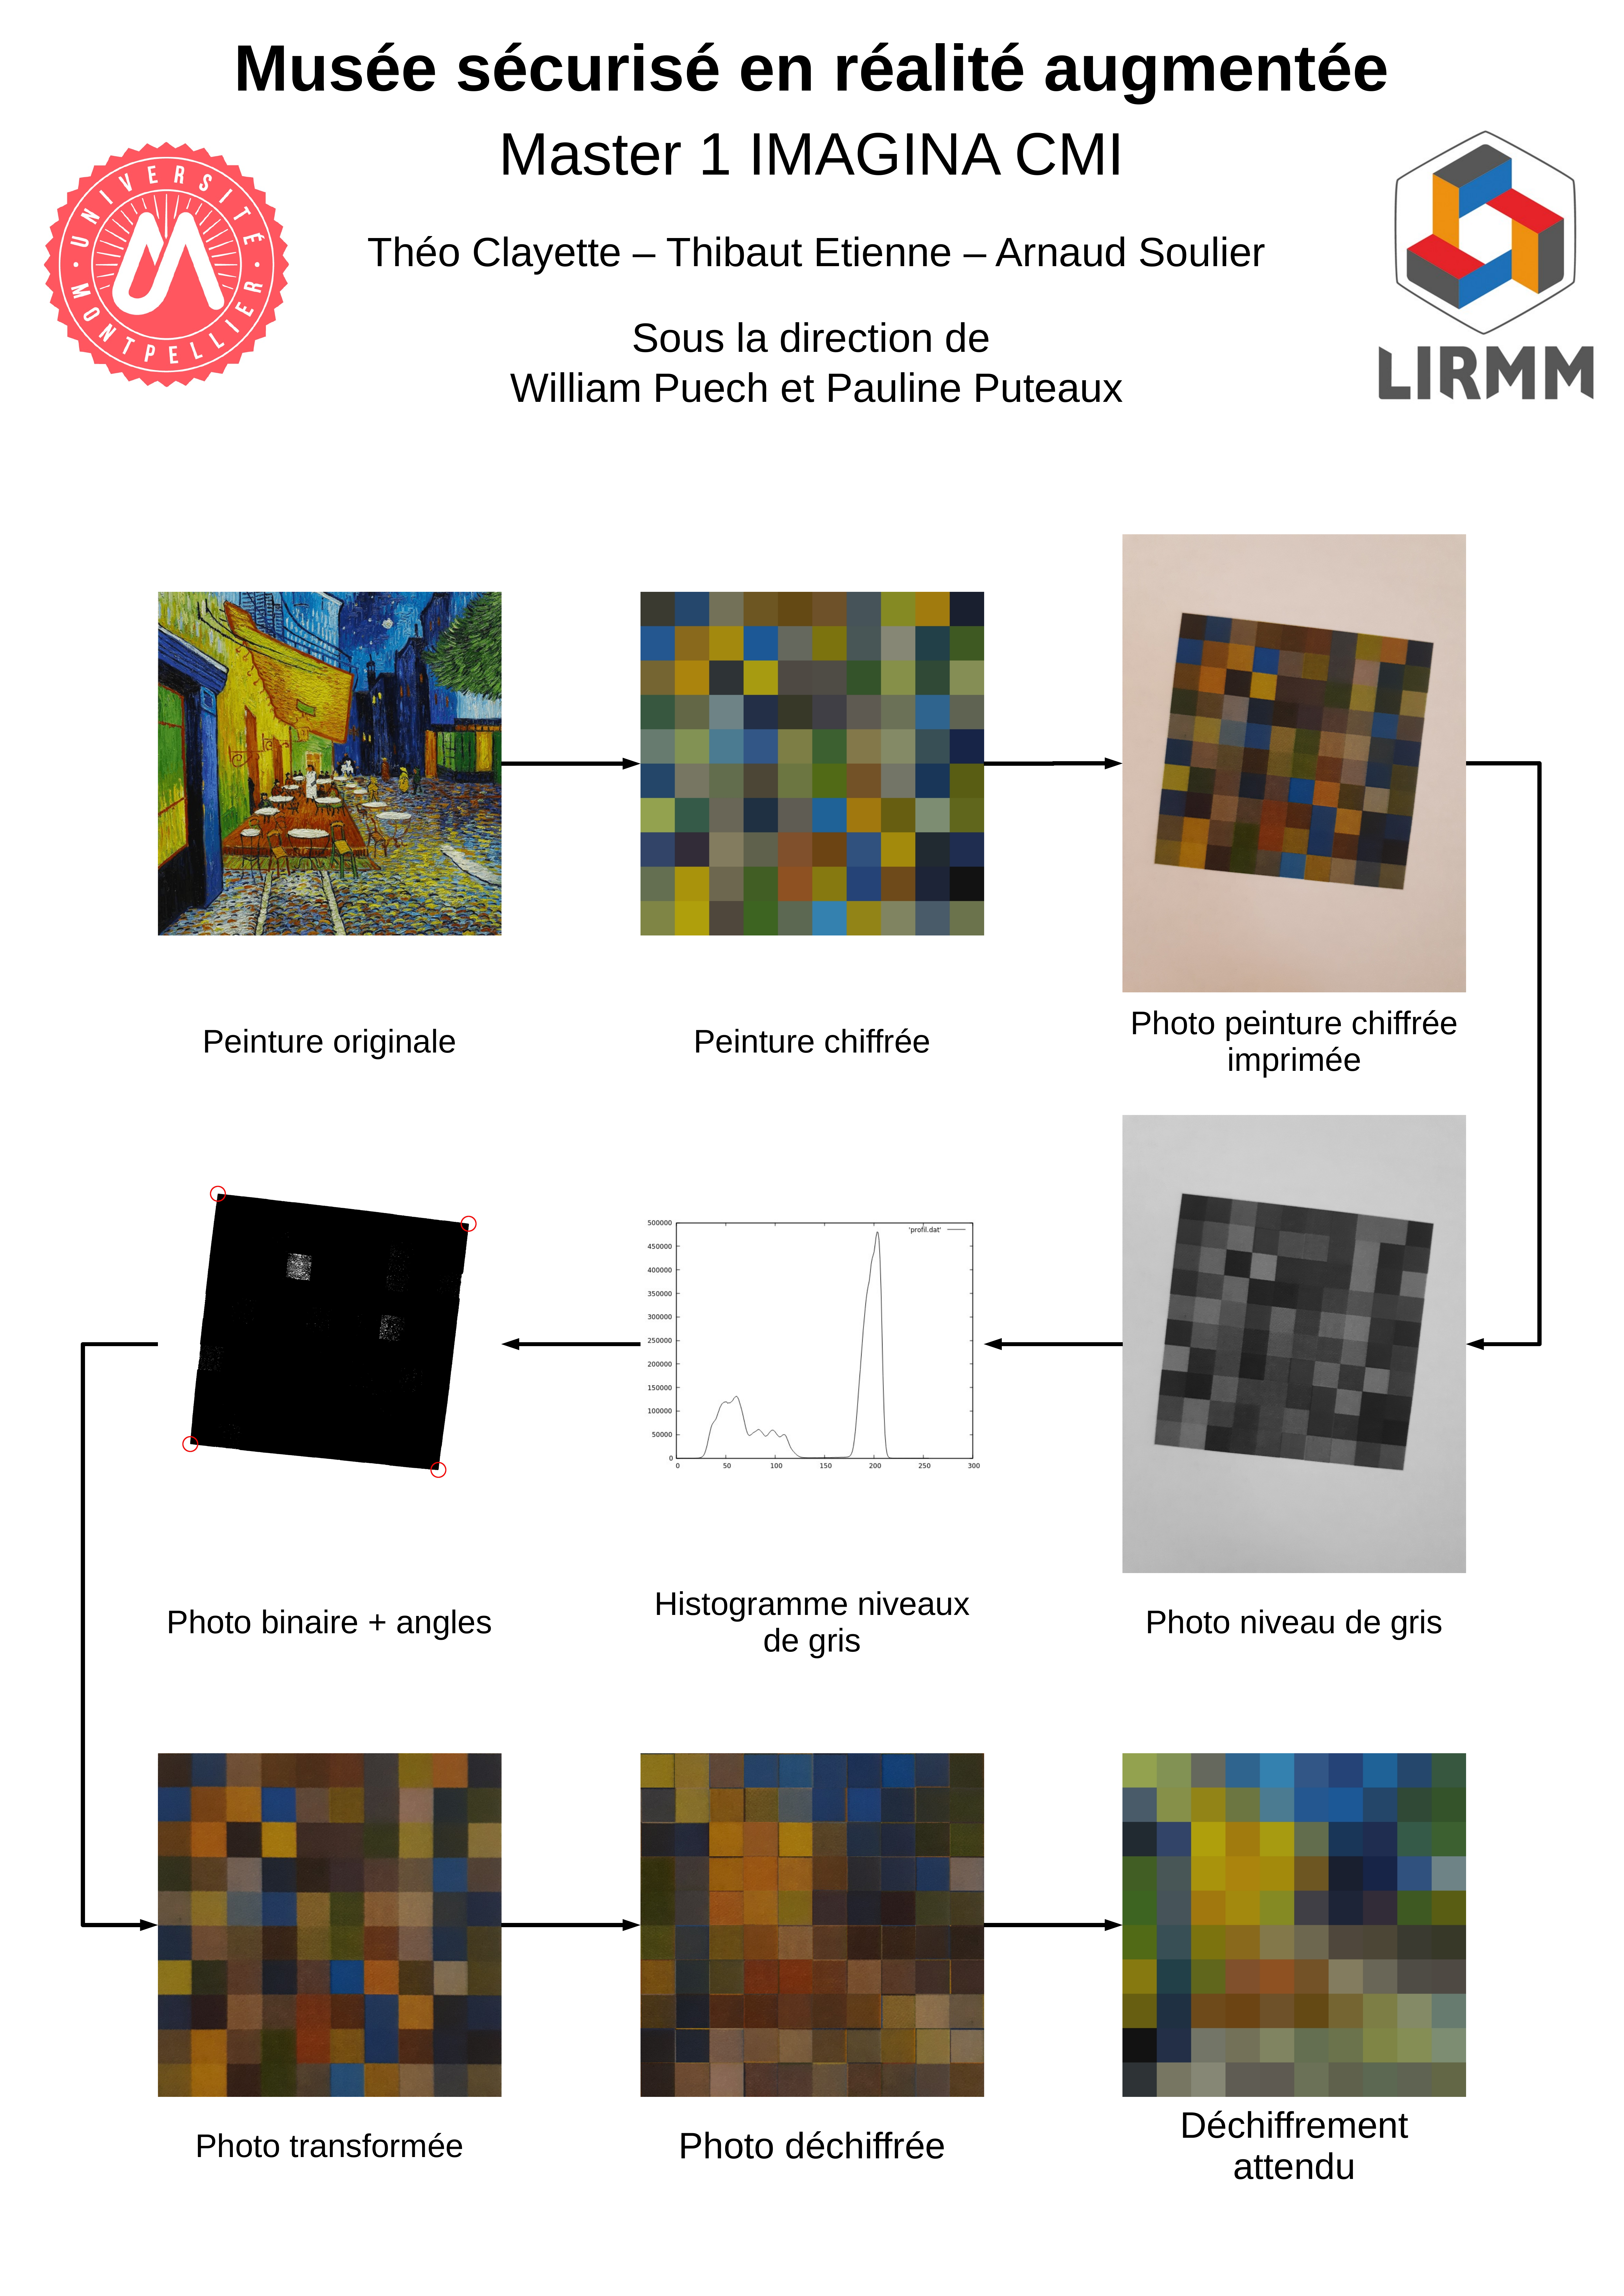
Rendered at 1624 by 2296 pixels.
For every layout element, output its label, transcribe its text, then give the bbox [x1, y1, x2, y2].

text_box Déchiffrement attendu [1122, 2121, 1466, 2170]
text_box Photo transformée [158, 2121, 502, 2170]
picture [1122, 1115, 1466, 1573]
text_box Peinture chiffrée [641, 1017, 984, 1066]
text_box Théo Clayette – Thibaut Etienne – Arnaud Soulier [19, 215, 1365, 289]
text_box William Puech et Pauline Puteaux [19, 362, 1605, 412]
text_box Photo binaire + angles [158, 1597, 502, 1647]
picture [1122, 534, 1466, 992]
picture [641, 592, 984, 935]
text_box Photo peinture chiffrée imprimée [1122, 1017, 1466, 1066]
picture [1365, 117, 1605, 362]
text_box Peinture originale [158, 1017, 502, 1066]
picture [641, 1215, 984, 1473]
picture [158, 1753, 502, 2097]
text_box Master 1 IMAGINA CMI [19, 117, 1365, 191]
picture [284, 592, 288, 596]
picture [158, 592, 502, 935]
text_box Histogramme niveaux de gris [641, 1597, 984, 1647]
picture [19, 289, 314, 313]
text_box Sous la direction de [19, 313, 1365, 362]
picture [1122, 1753, 1466, 2097]
picture [158, 1115, 502, 1573]
text_box Photo niveau de gris [1122, 1597, 1466, 1647]
picture [19, 191, 314, 215]
text_box Photo déchiffrée [641, 2121, 984, 2170]
text_box Musée sécurisé en réalité augmentée [19, 19, 1605, 117]
picture [641, 1753, 984, 2097]
